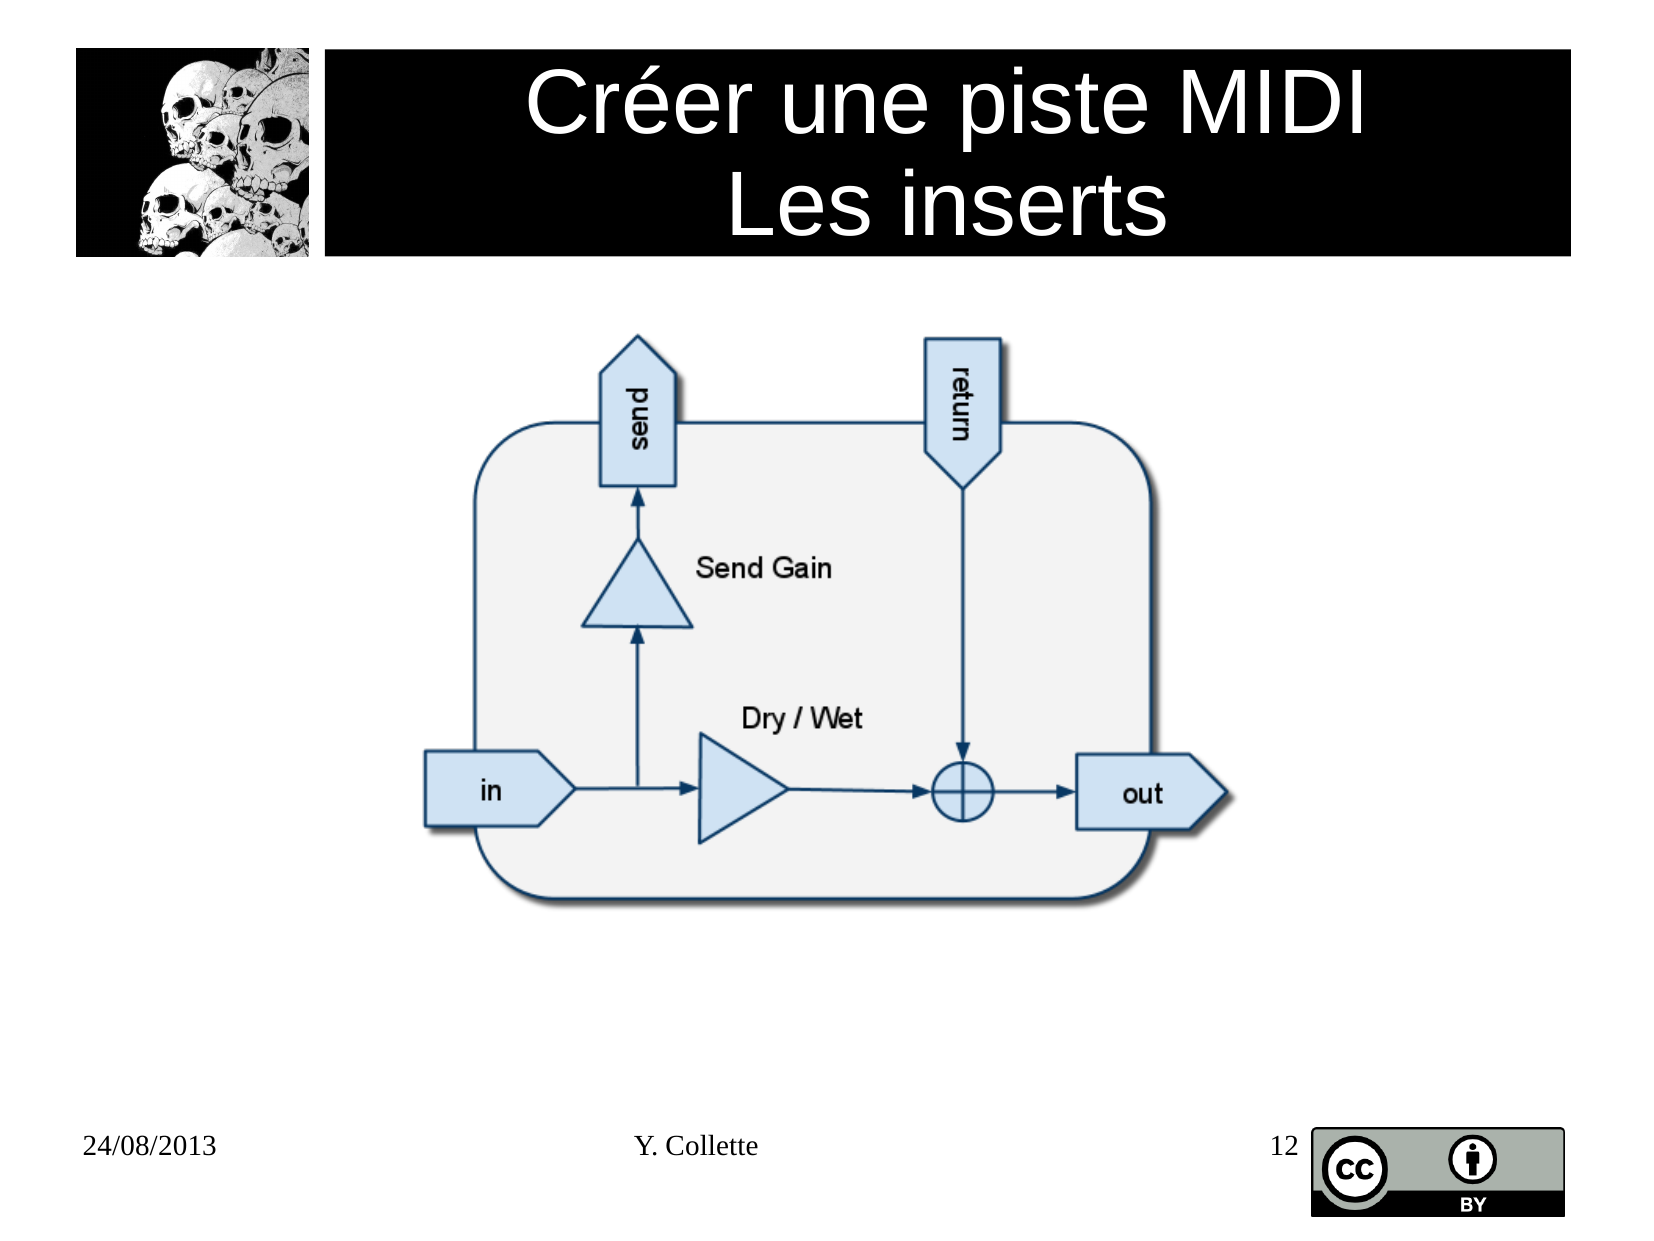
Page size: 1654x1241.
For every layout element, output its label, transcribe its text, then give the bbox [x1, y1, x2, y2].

picture [76, 48, 309, 257]
picture [404, 320, 1249, 915]
title Créer une piste MIDI Les inserts [324, 49, 1571, 257]
picture [1311, 1127, 1565, 1217]
